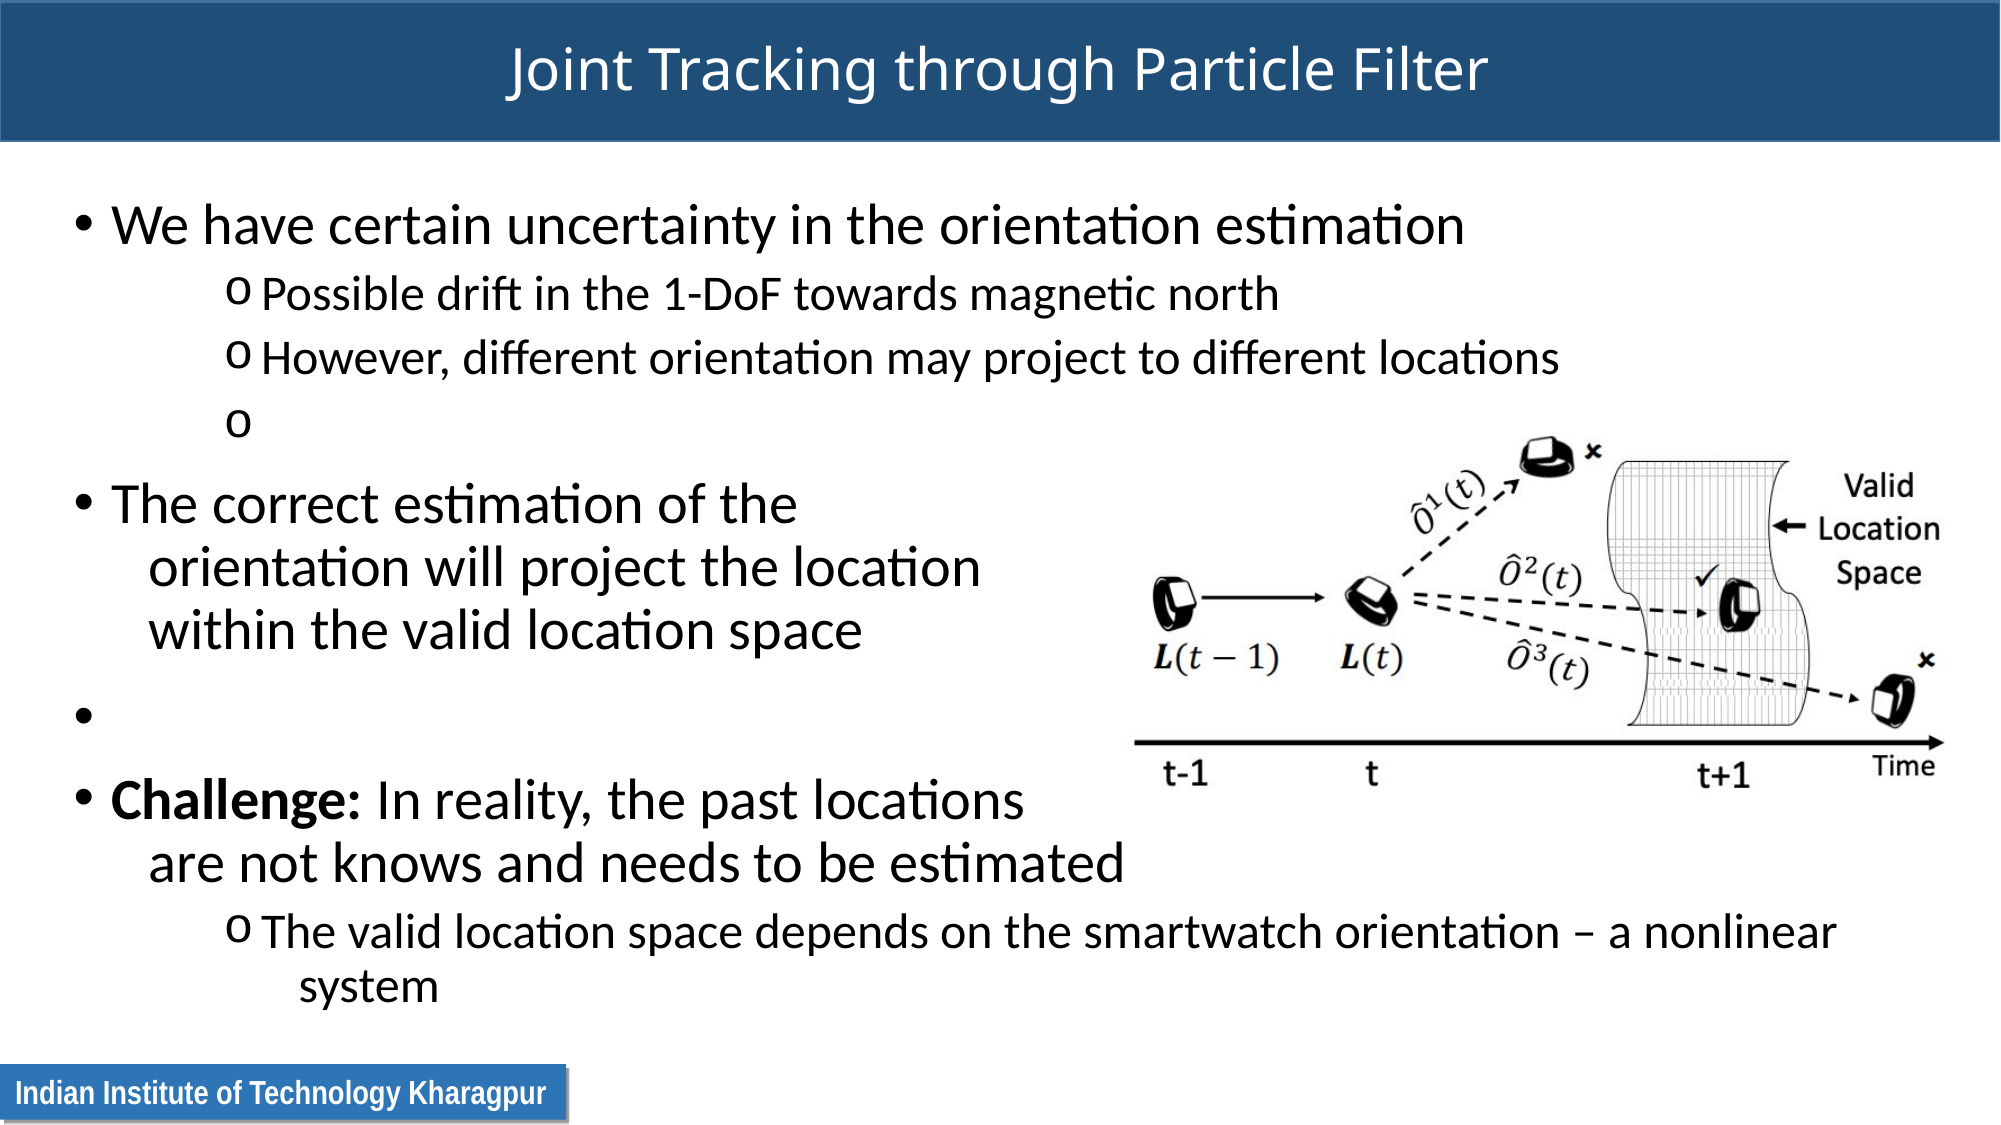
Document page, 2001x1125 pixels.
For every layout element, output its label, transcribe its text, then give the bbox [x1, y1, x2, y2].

picture [1063, 382, 1985, 824]
list We have certain uncertainty in the orientation estimation Possible drift in the 1-DoF towards magnetic north However, different orientation may project to different locations The correct estimation of the orientation will project the location within the valid location space Challenge: In reality, the past locations are not knows and needs to be estimated The valid location space depends on the smartwatch orientation – a nonlinear system [58, 186, 1954, 1065]
title Joint Tracking through Particle Filter [0, 1, 2000, 141]
